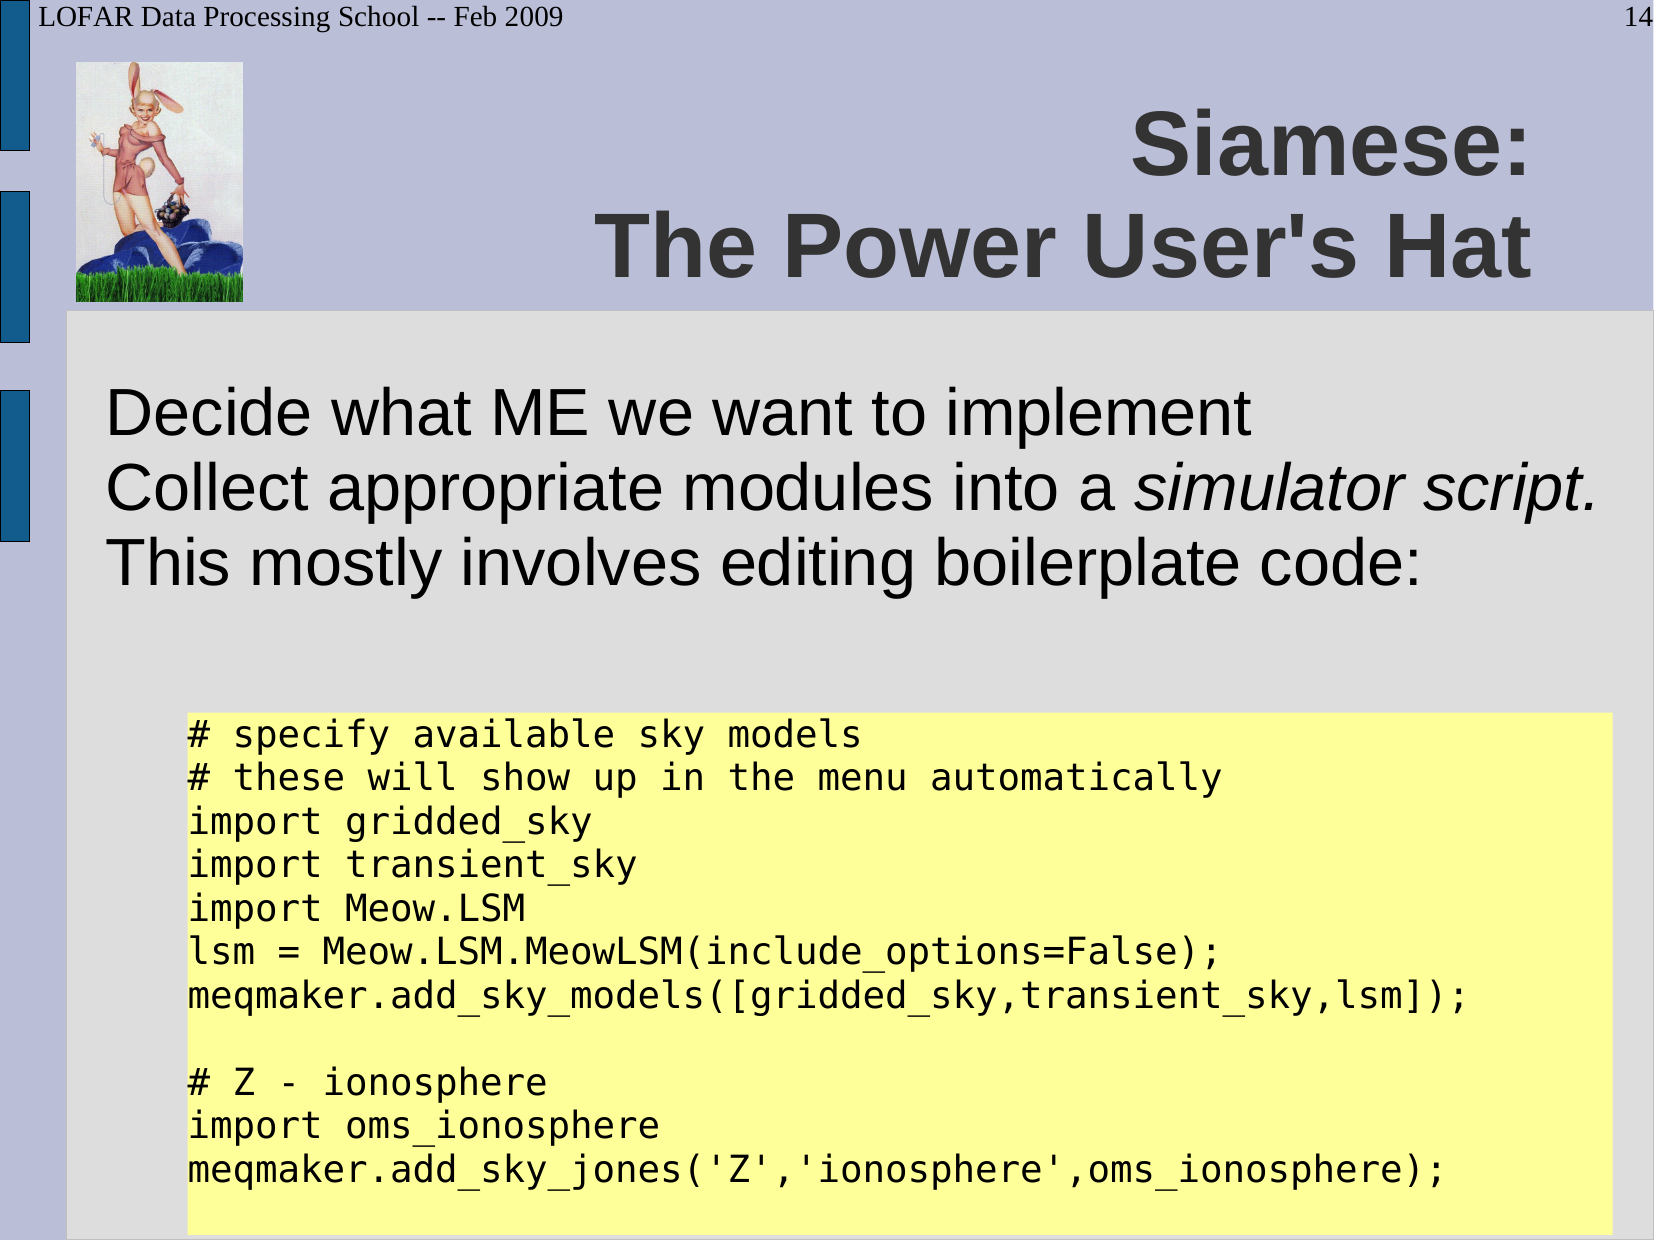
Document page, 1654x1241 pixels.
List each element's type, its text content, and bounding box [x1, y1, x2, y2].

title Siamese: The Power User's Hat [243, 87, 1534, 302]
text_box # specify available sky models # these will show up in the menu automatically import gridded_sky import transient_sky import Meow.LSM lsm = Meow.LSM.MeowLSM(include_options=False); meqmaker.add_sky_models([gridded_sky,transient_sky,lsm]); # Z - ionosphere import oms_ionosphere meqmaker.add_sky_jones('Z','ionosphere',oms_ionosphere); [187, 712, 1613, 1235]
list Decide what ME we want to implement Collect appropriate modules into a simulator script. This mostly involves editing boilerplate code: [87, 375, 1613, 713]
picture [76, 62, 243, 302]
